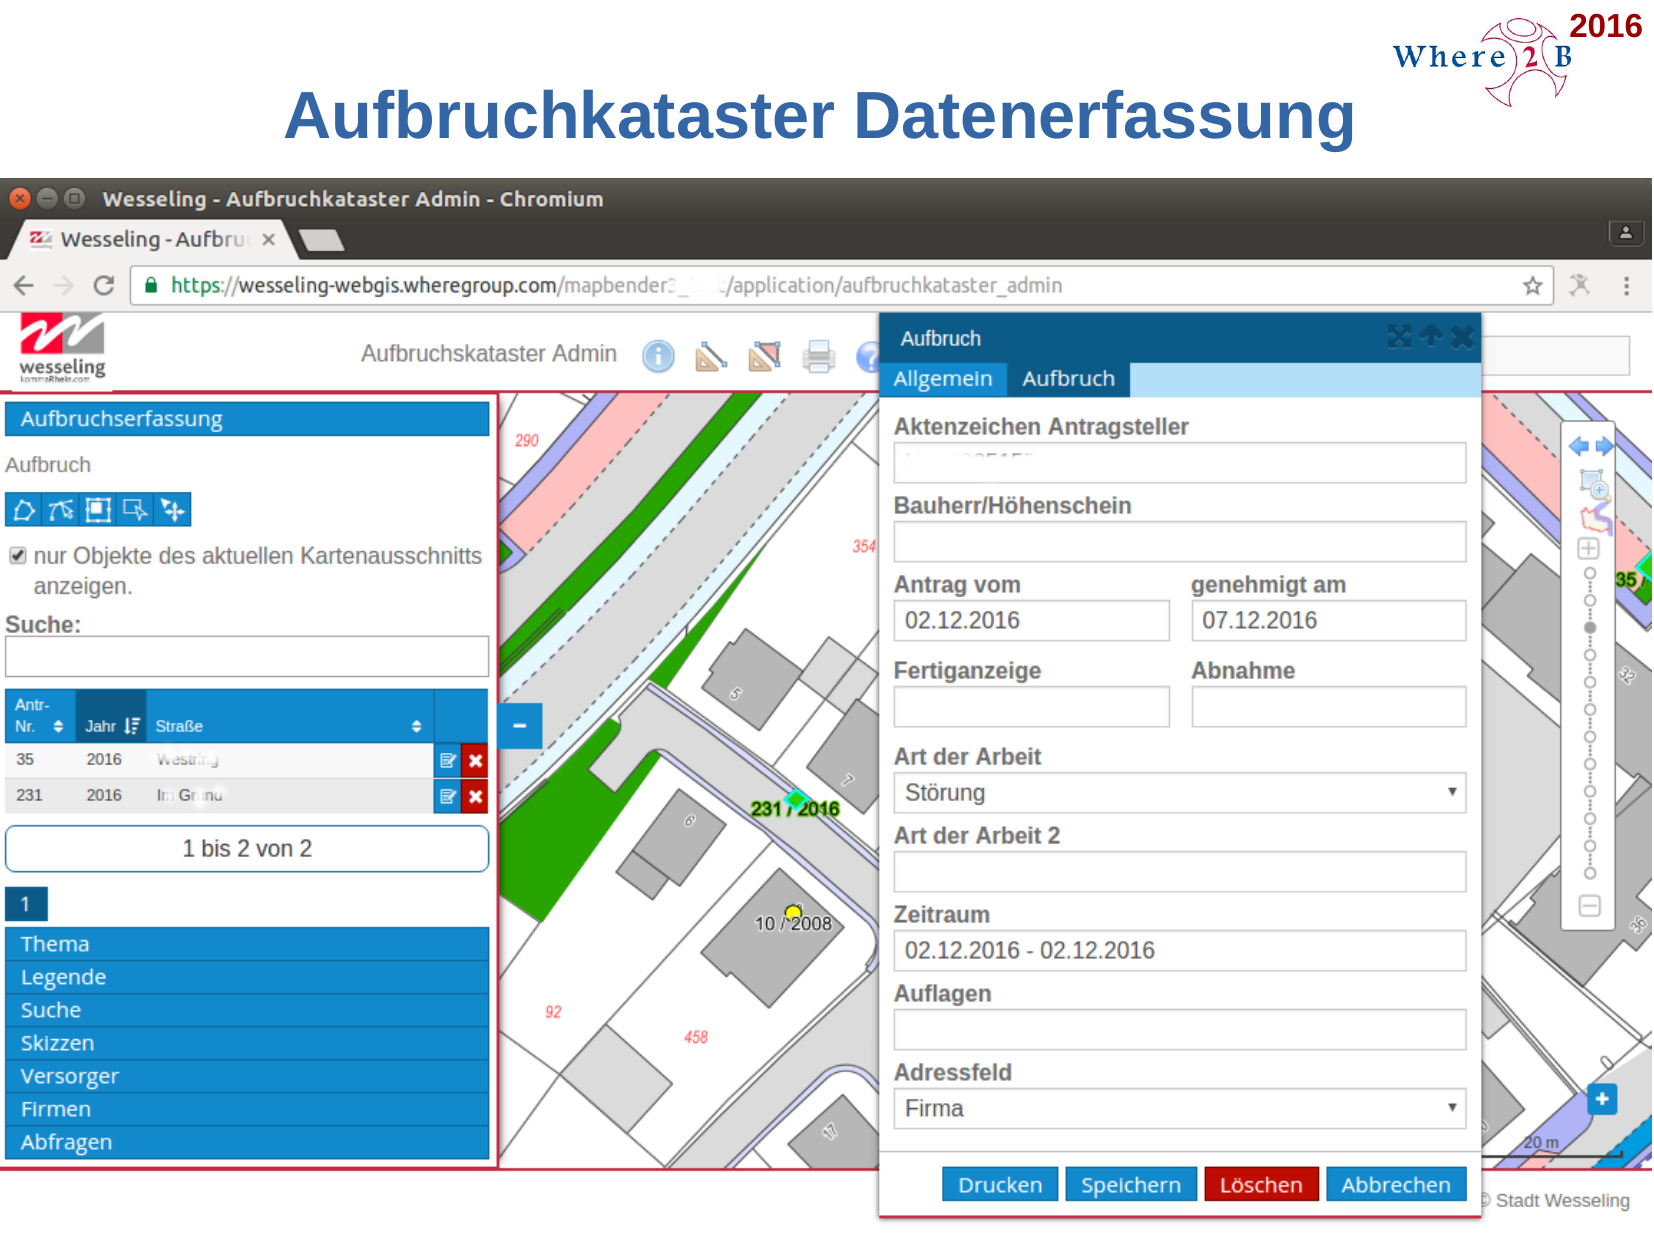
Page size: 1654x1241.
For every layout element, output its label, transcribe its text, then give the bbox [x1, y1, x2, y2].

picture [1393, 18, 1571, 107]
title Aufbruchkataster Datenerfassung [76, 41, 1565, 178]
picture [0, 178, 1652, 1230]
